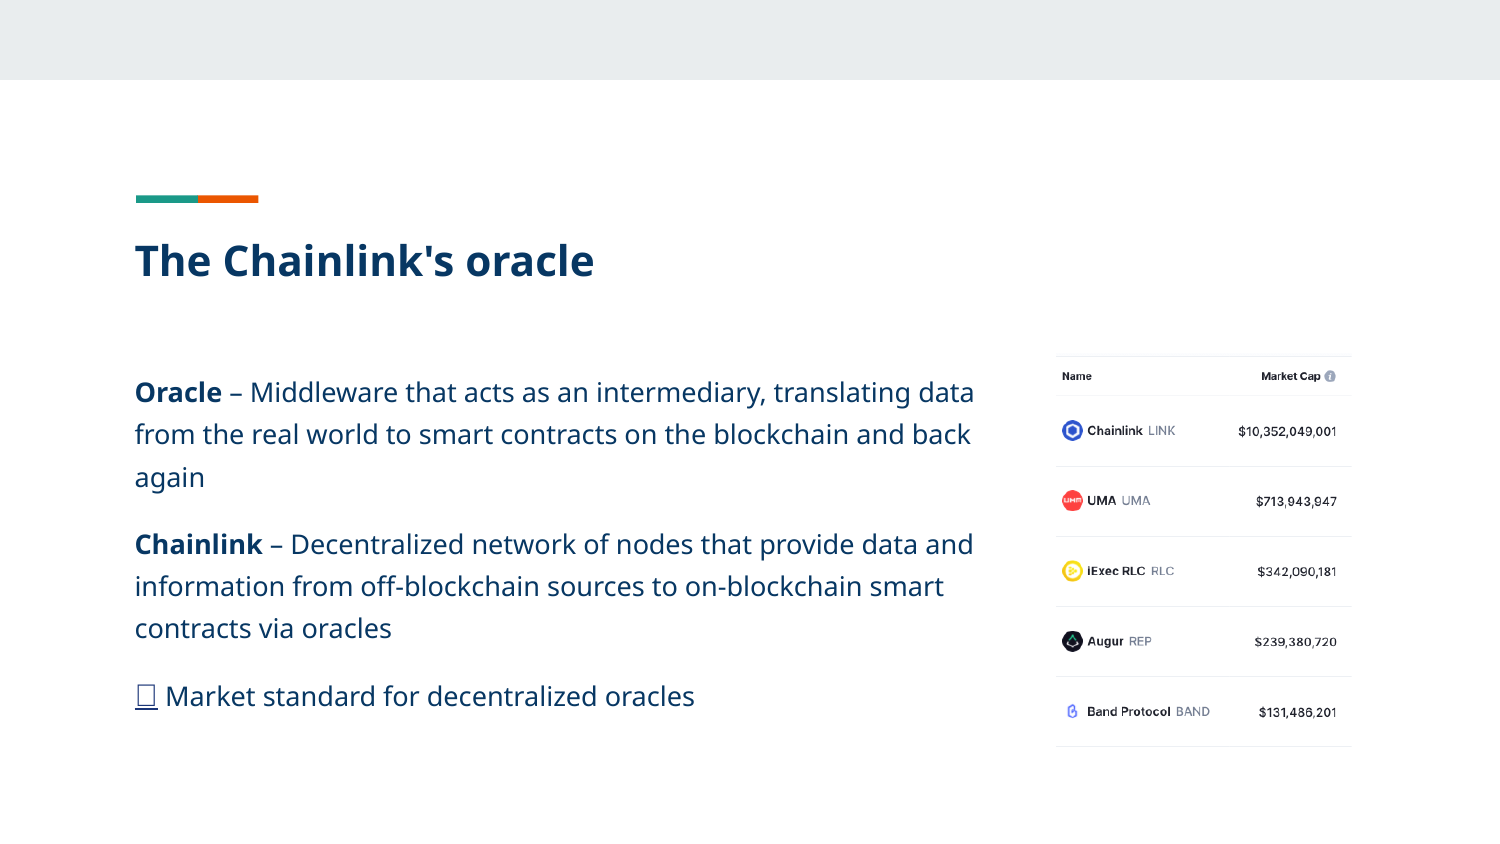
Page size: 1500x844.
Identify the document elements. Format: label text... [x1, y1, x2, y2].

title The Chainlink's oracle [119, 216, 1381, 305]
list Oracle – Middleware that acts as an intermediary, translating data from the real world to smart contracts on the blockchain and back again Chainlink – Decentralized network of nodes that provide data and information from off-blockchain sources to on-blockchain smart contracts via oracles 🥇 Market standard for decentralized oracles [119, 353, 998, 787]
picture [1056, 353, 1352, 753]
